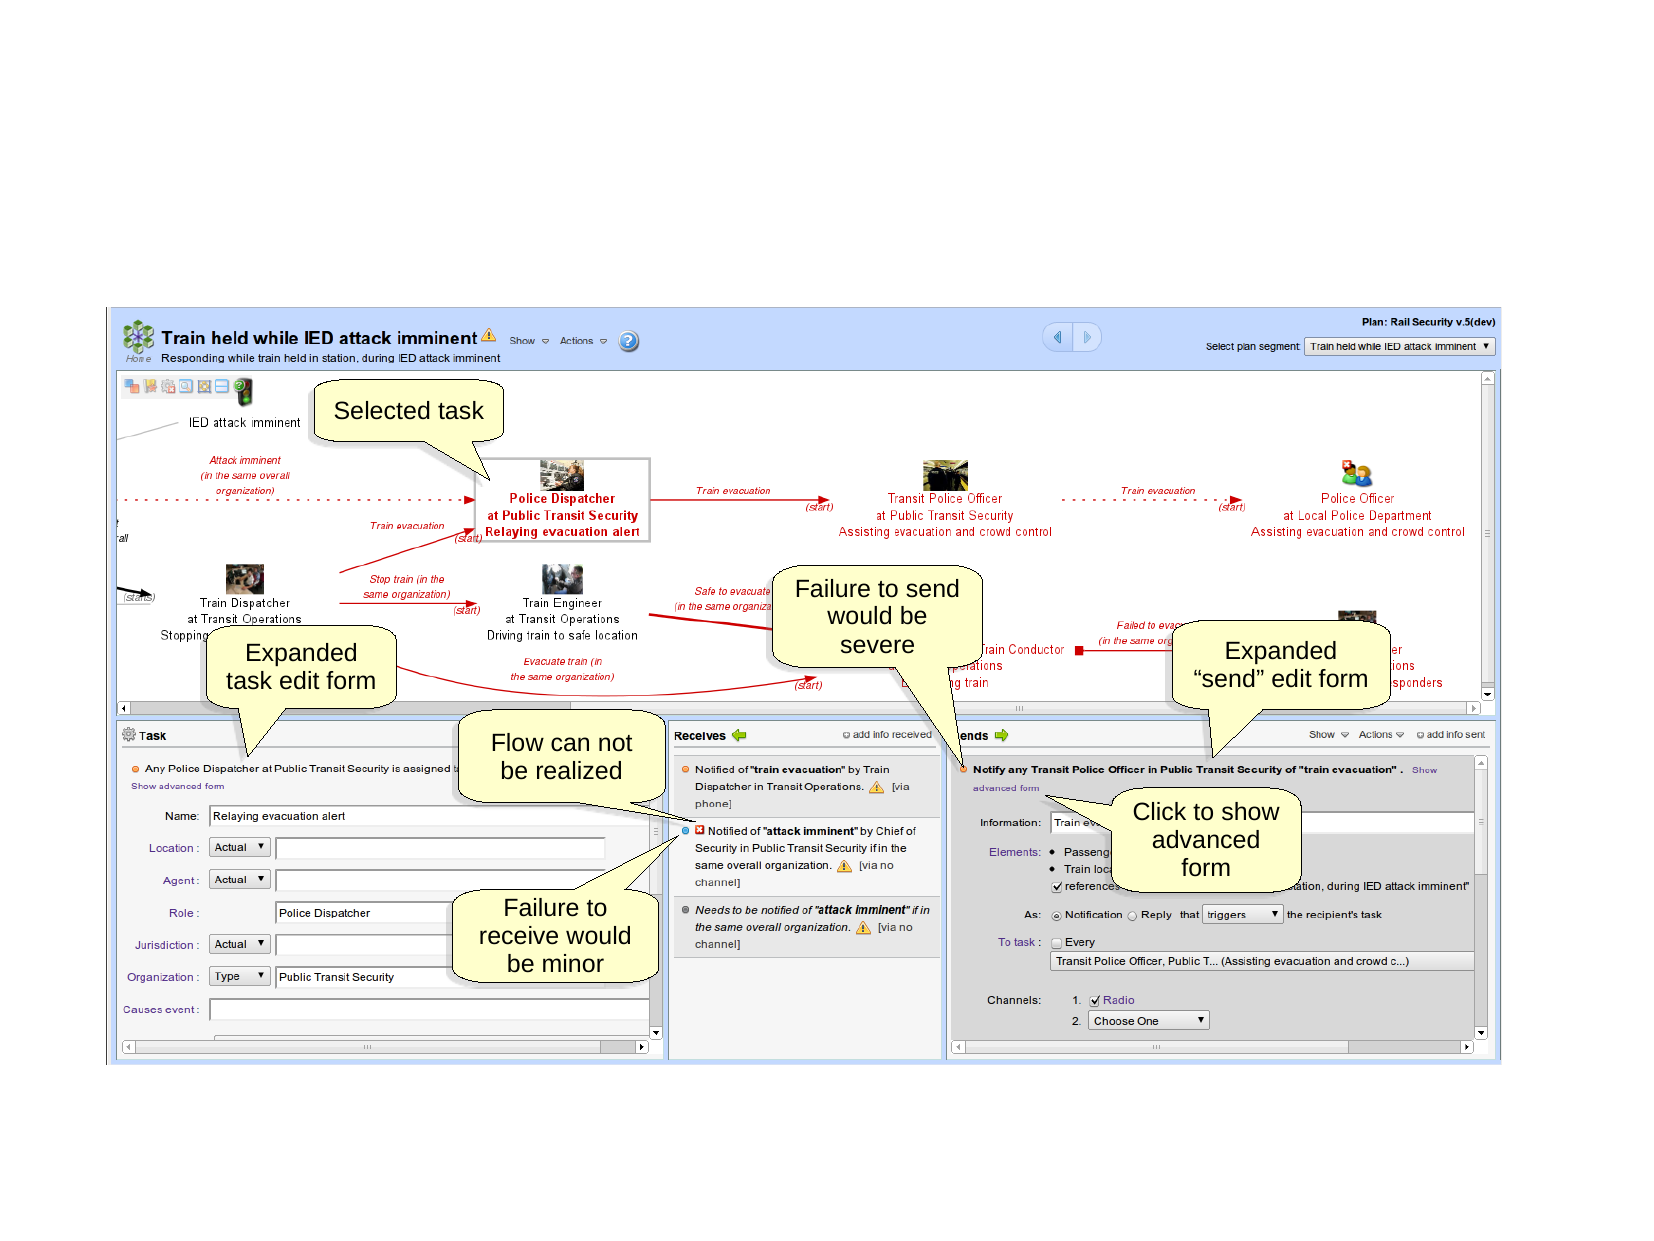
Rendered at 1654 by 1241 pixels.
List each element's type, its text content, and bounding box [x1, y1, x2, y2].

text_box Failure to send would be severe [772, 565, 983, 768]
picture [106, 307, 1502, 1065]
text_box Expanded task edit form [206, 625, 397, 757]
text_box Failure to receive would be minor [452, 835, 679, 983]
text_box Click to show advanced form [1045, 787, 1302, 893]
text_box Flow can not be realized [458, 709, 696, 822]
text_box Expanded “send” edit form [1172, 620, 1391, 758]
text_box Selected task [314, 379, 504, 481]
